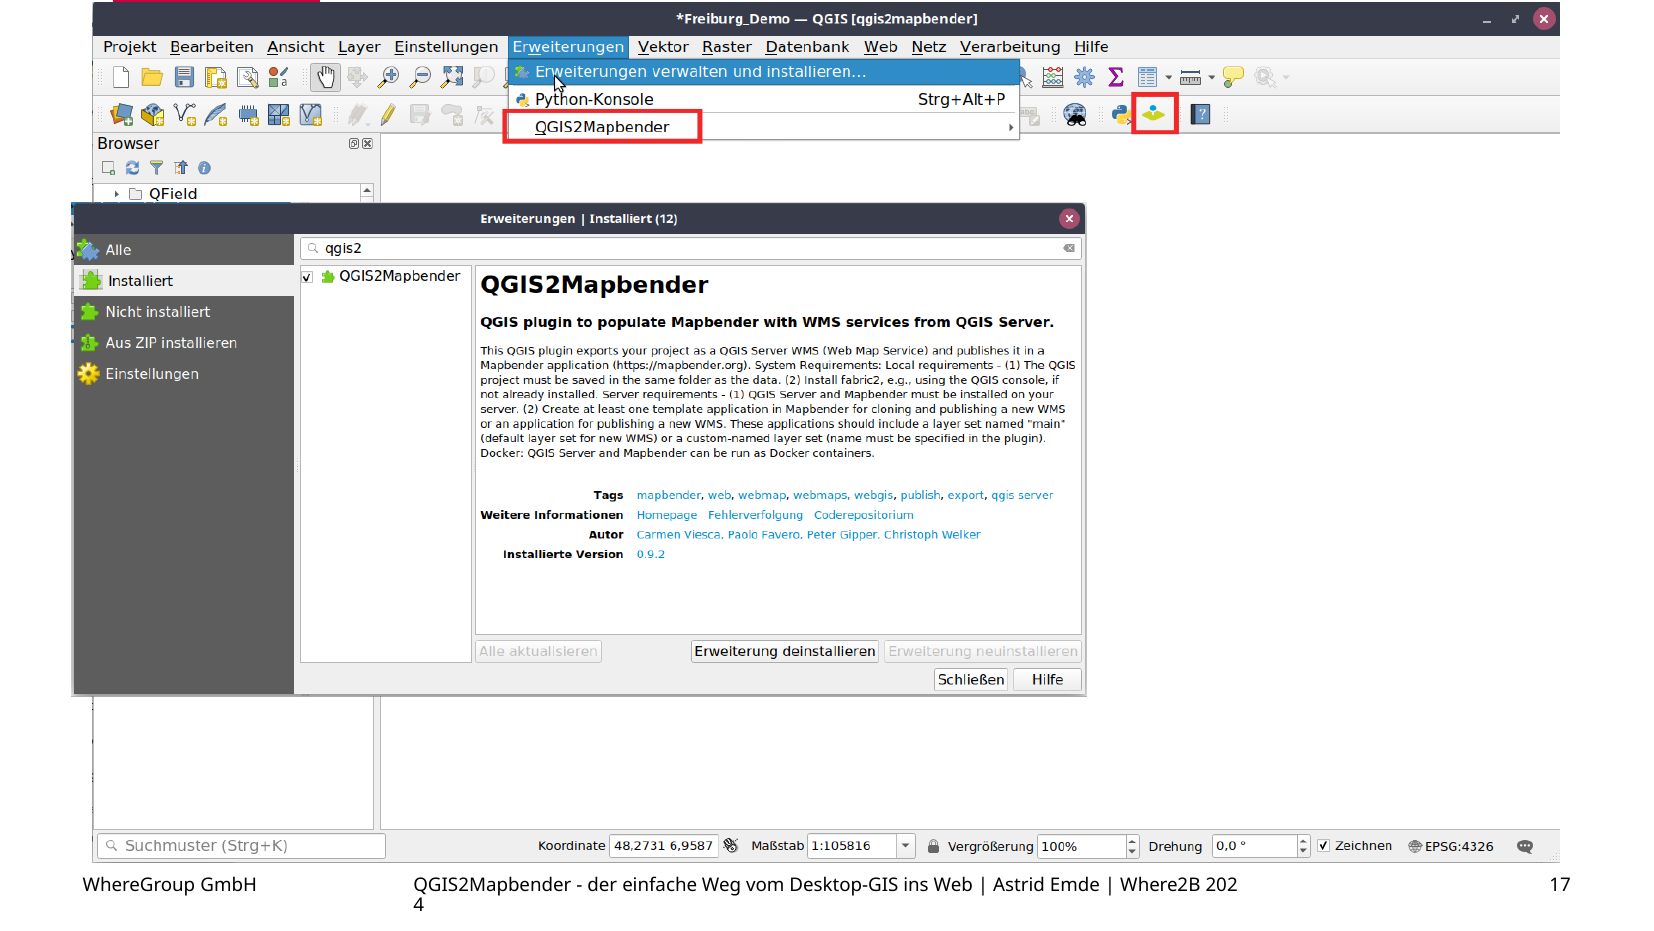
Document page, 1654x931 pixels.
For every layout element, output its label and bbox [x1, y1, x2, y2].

picture [70, 2, 1560, 863]
